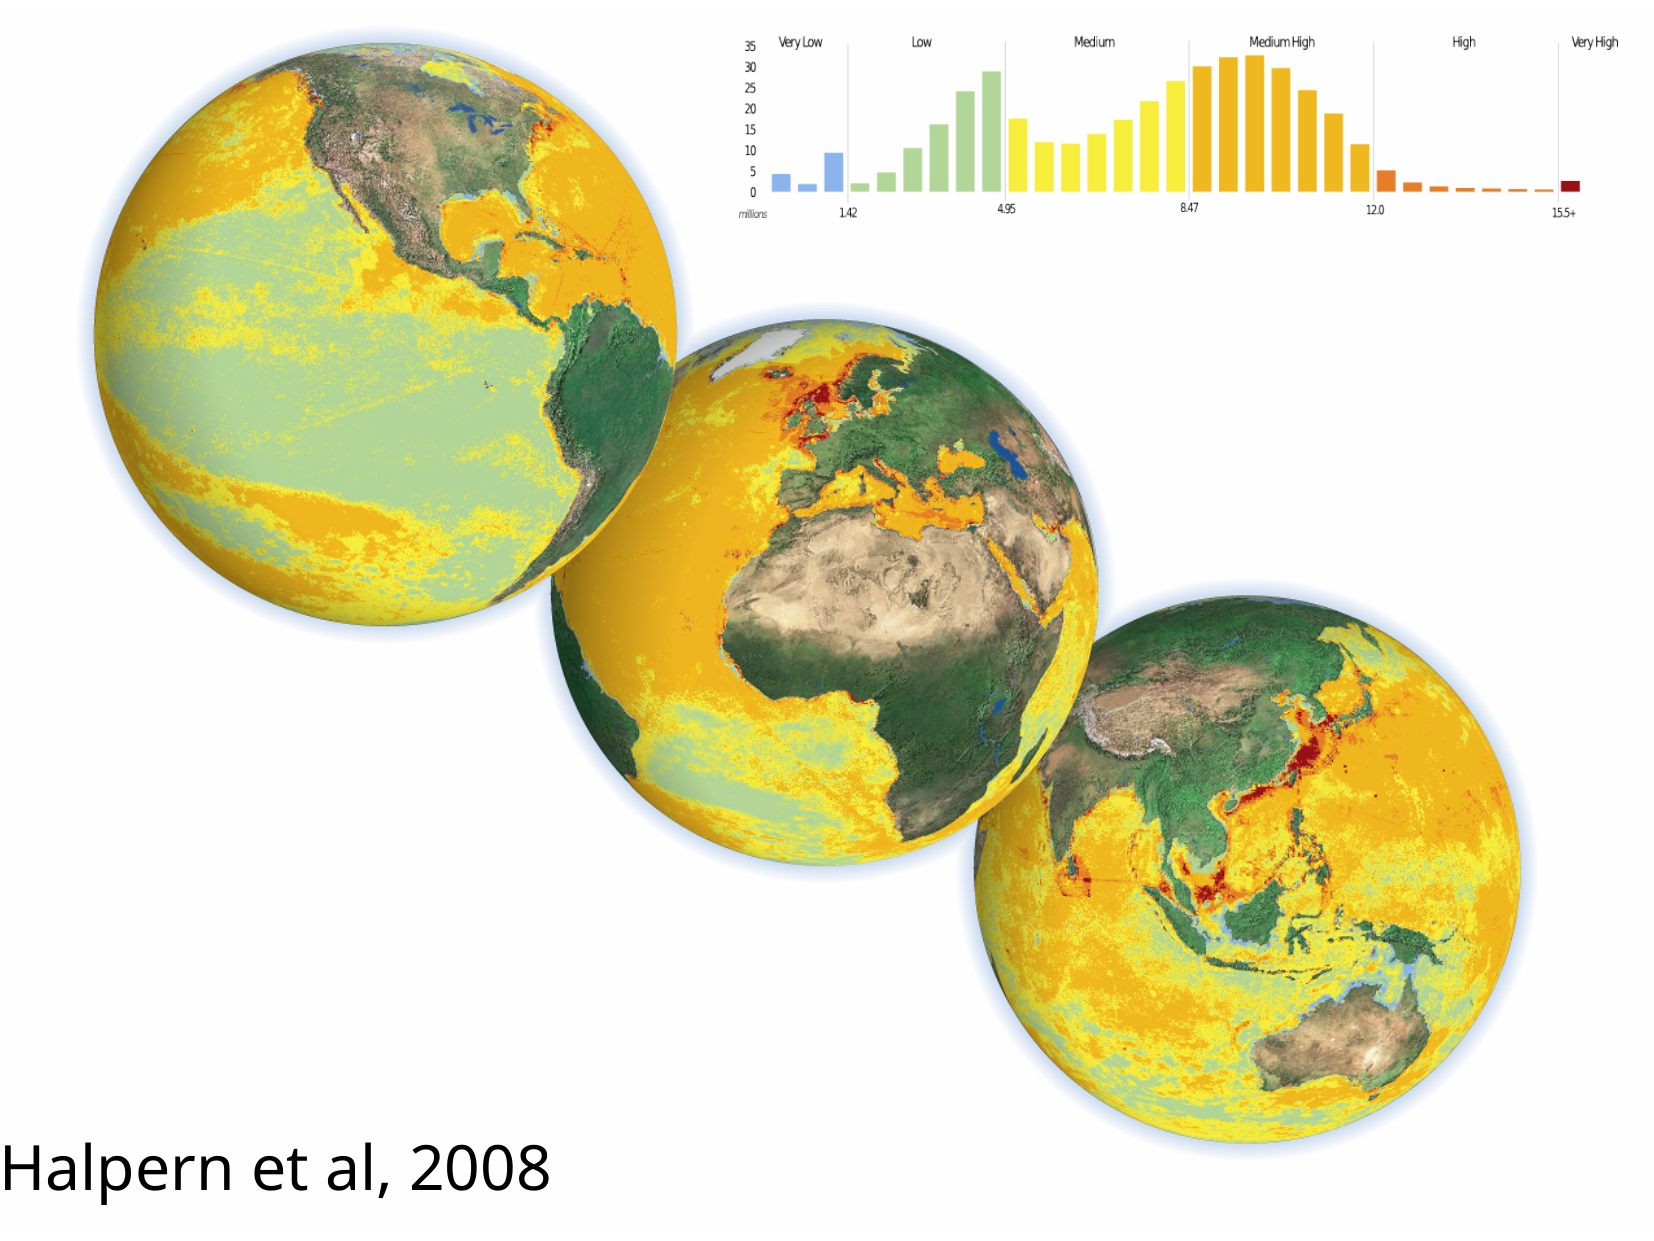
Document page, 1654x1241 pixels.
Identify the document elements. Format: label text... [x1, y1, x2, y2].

title Halpern et al, 2008 [0, 1062, 1021, 1241]
picture [1, 8, 1653, 1232]
